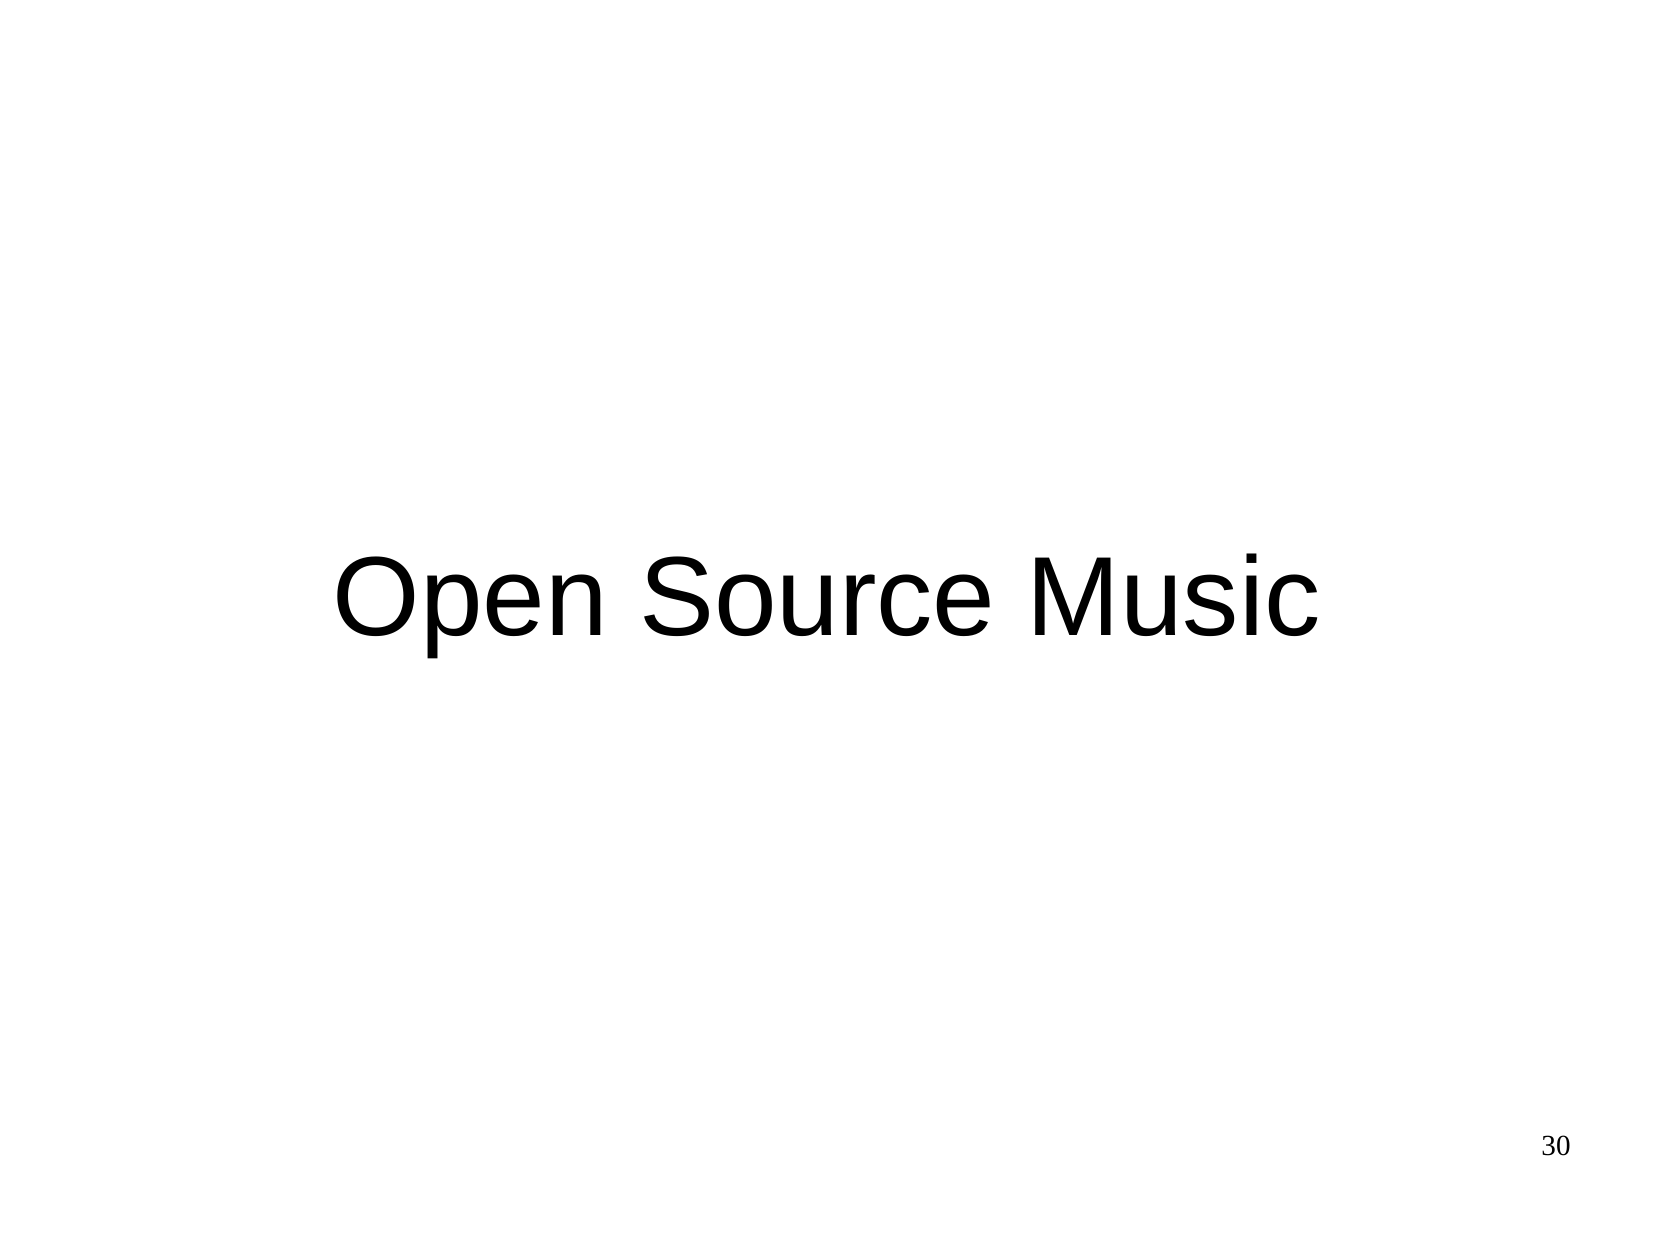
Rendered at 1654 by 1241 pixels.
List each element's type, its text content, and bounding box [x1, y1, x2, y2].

title Open Source Music [82, 492, 1571, 700]
